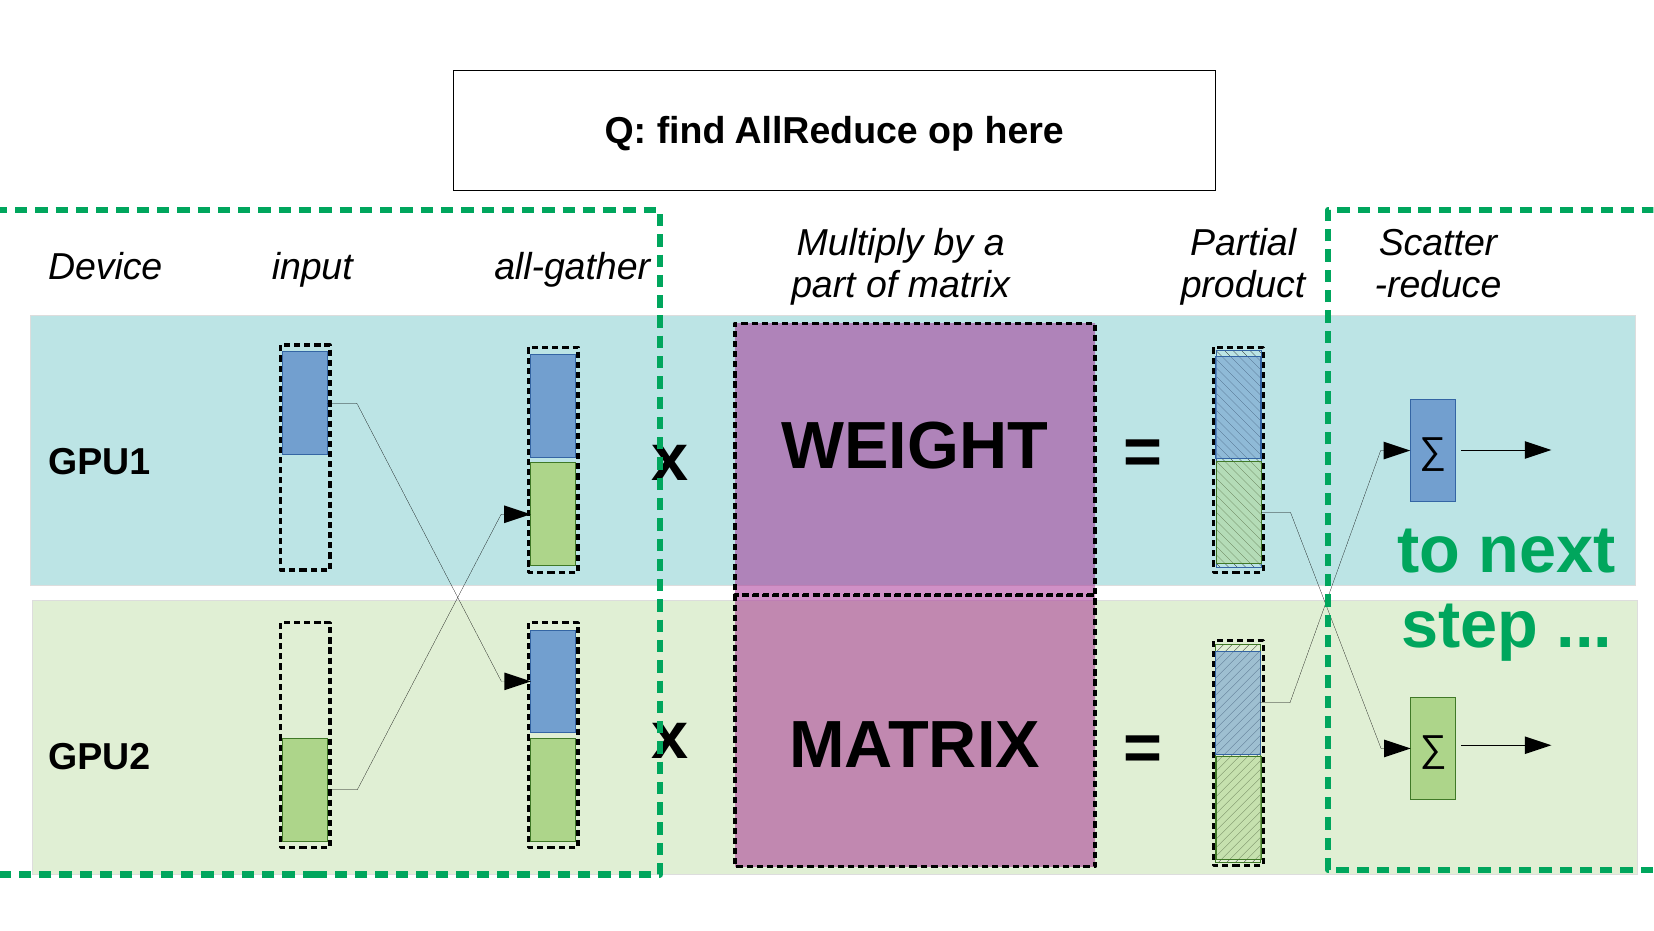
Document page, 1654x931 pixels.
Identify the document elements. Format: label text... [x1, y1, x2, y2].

text_box [0, 210, 1654, 875]
text_box to next step ... [1332, 504, 1654, 744]
text_box all-gather [661, 237, 669, 295]
text_box x [661, 412, 729, 503]
text_box = [1108, 702, 1202, 792]
text_box x [661, 690, 729, 780]
text_box WEIGHT MATRIX [735, 323, 1096, 595]
title Tensor-parallel training [82, 37, 1571, 193]
text_box = [1108, 406, 1202, 497]
text_box Q: find AllReduce op here [453, 70, 1216, 191]
text_box WEIGHT MATRIX [735, 596, 1096, 867]
text_box Partial product [1072, 214, 1267, 314]
text_box Multiply by a part of matrix [730, 214, 1071, 314]
text_box Scatter -reduce [1267, 214, 1328, 314]
